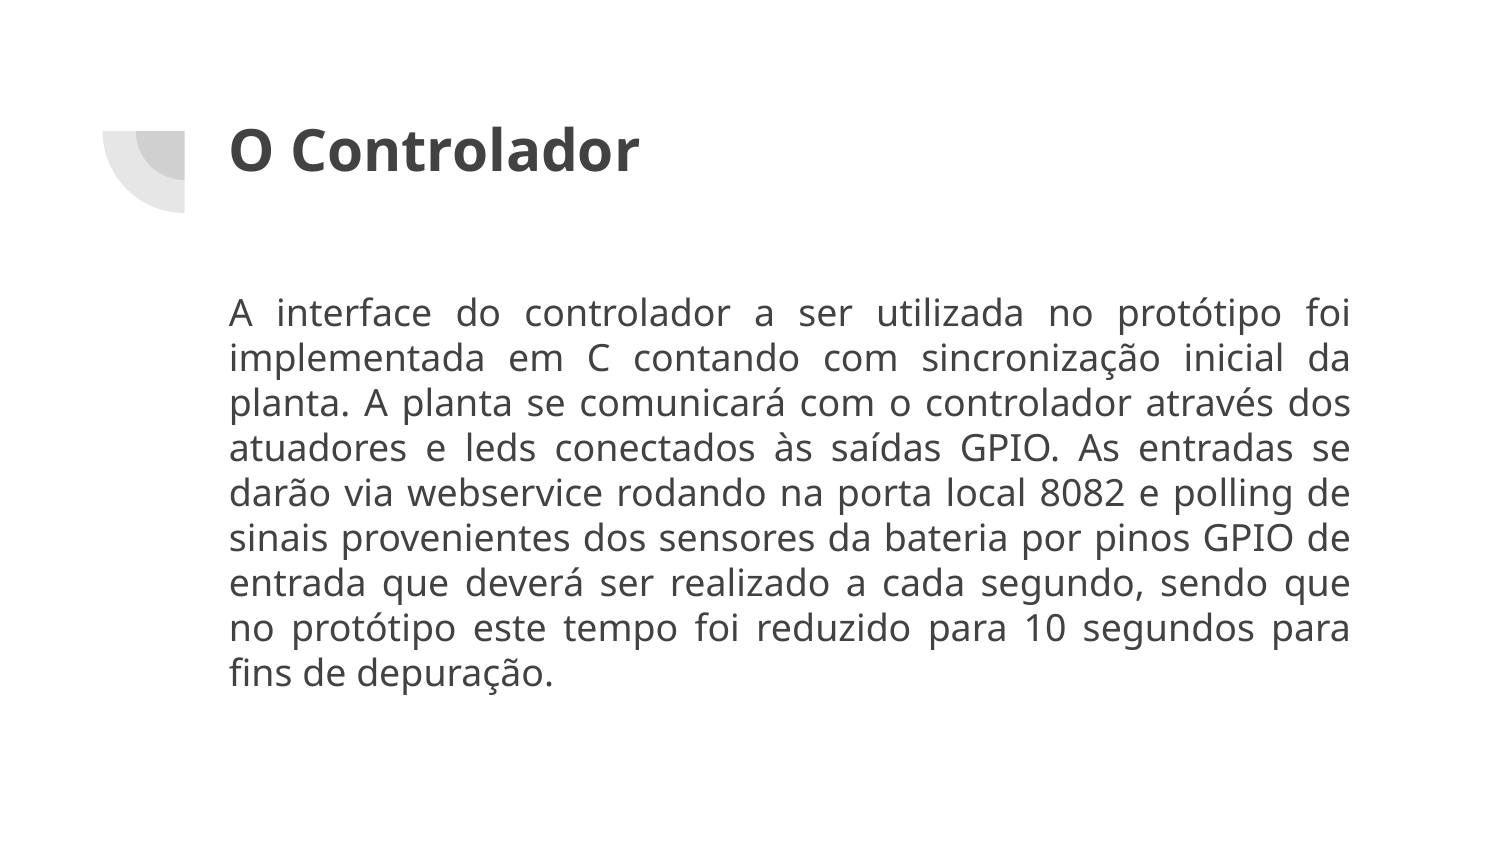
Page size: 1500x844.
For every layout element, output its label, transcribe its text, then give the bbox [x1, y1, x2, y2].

title O Controlador [213, 98, 1368, 263]
list A interface do controlador a ser utilizada no protótipo foi implementada em C contando com sincronização inicial da planta. A planta se comunicará com o controlador através dos atuadores e leds conectados às saídas GPIO. As entradas se darão via webservice rodando na porta local 8082 e polling de sinais provenientes dos sensores da bateria por pinos GPIO de entrada que deverá ser realizado a cada segundo, sendo que no protótipo este tempo foi reduzido para 10 segundos para fins de depuração. [213, 274, 1368, 692]
